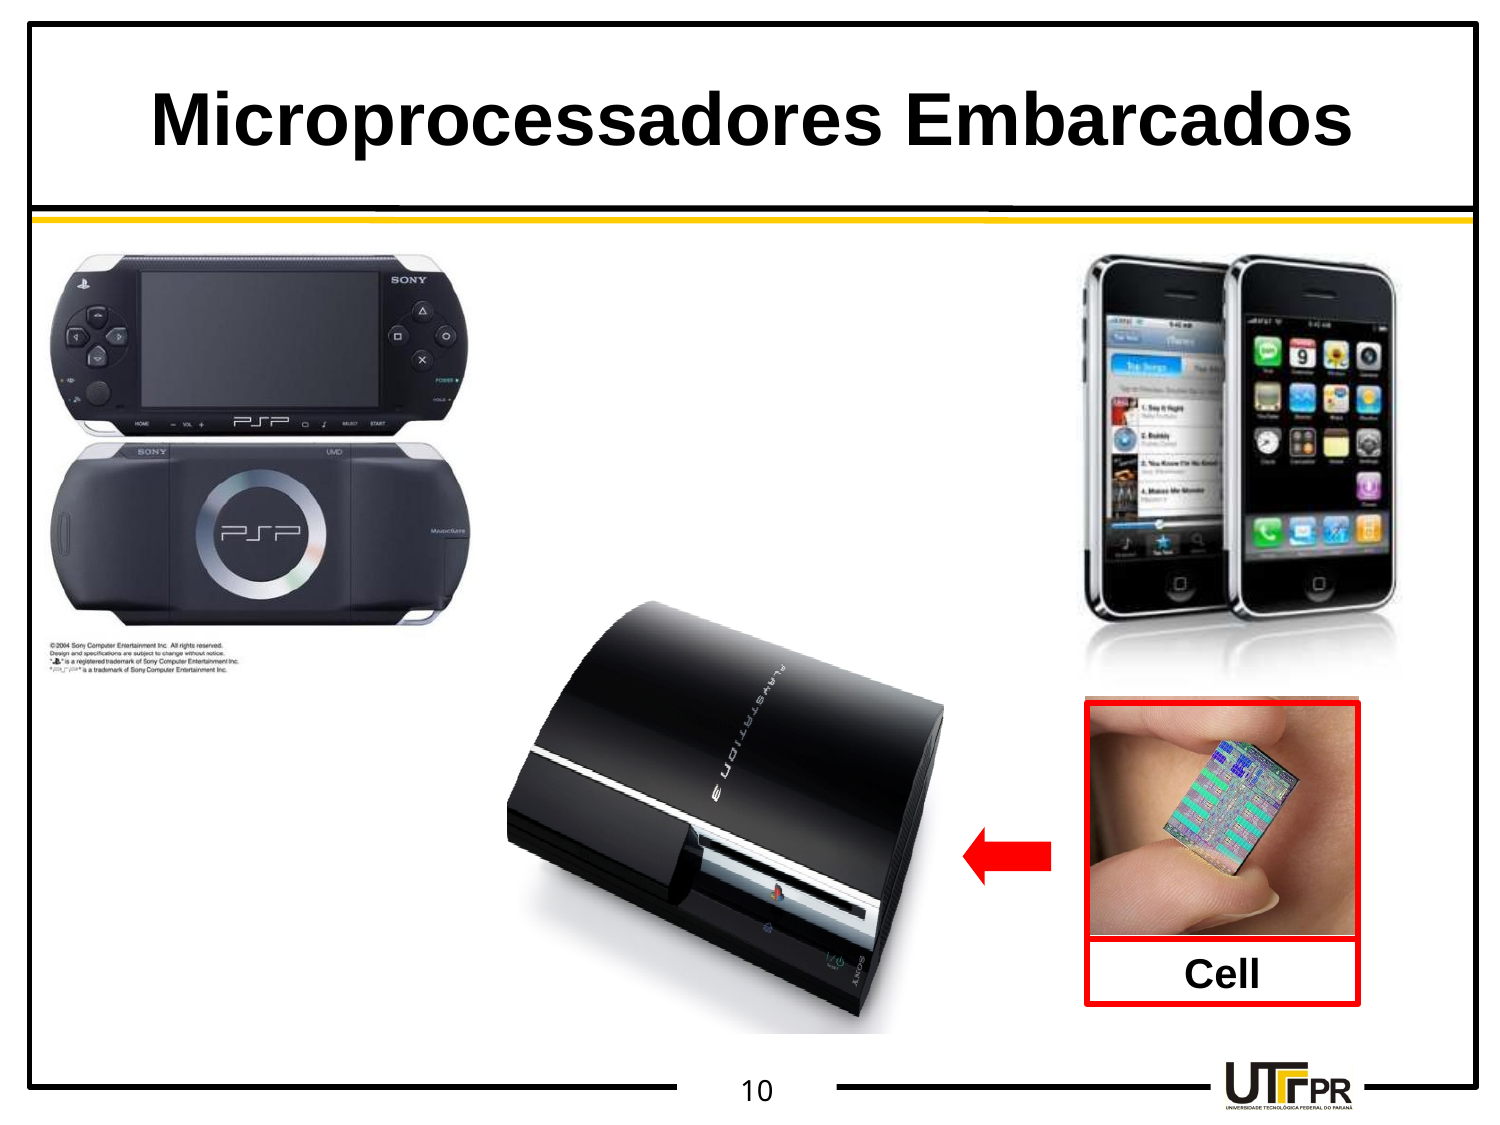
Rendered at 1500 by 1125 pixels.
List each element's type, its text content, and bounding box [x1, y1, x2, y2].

picture [1027, 253, 1465, 692]
picture [1085, 696, 1359, 700]
picture [507, 596, 945, 1034]
text_box Cell [1086, 938, 1359, 1004]
text_box [962, 826, 1052, 886]
title Microprocessadores Embarcados [29, 47, 1477, 196]
picture [44, 251, 473, 674]
picture [1090, 706, 1355, 935]
picture [1225, 1062, 1353, 1110]
